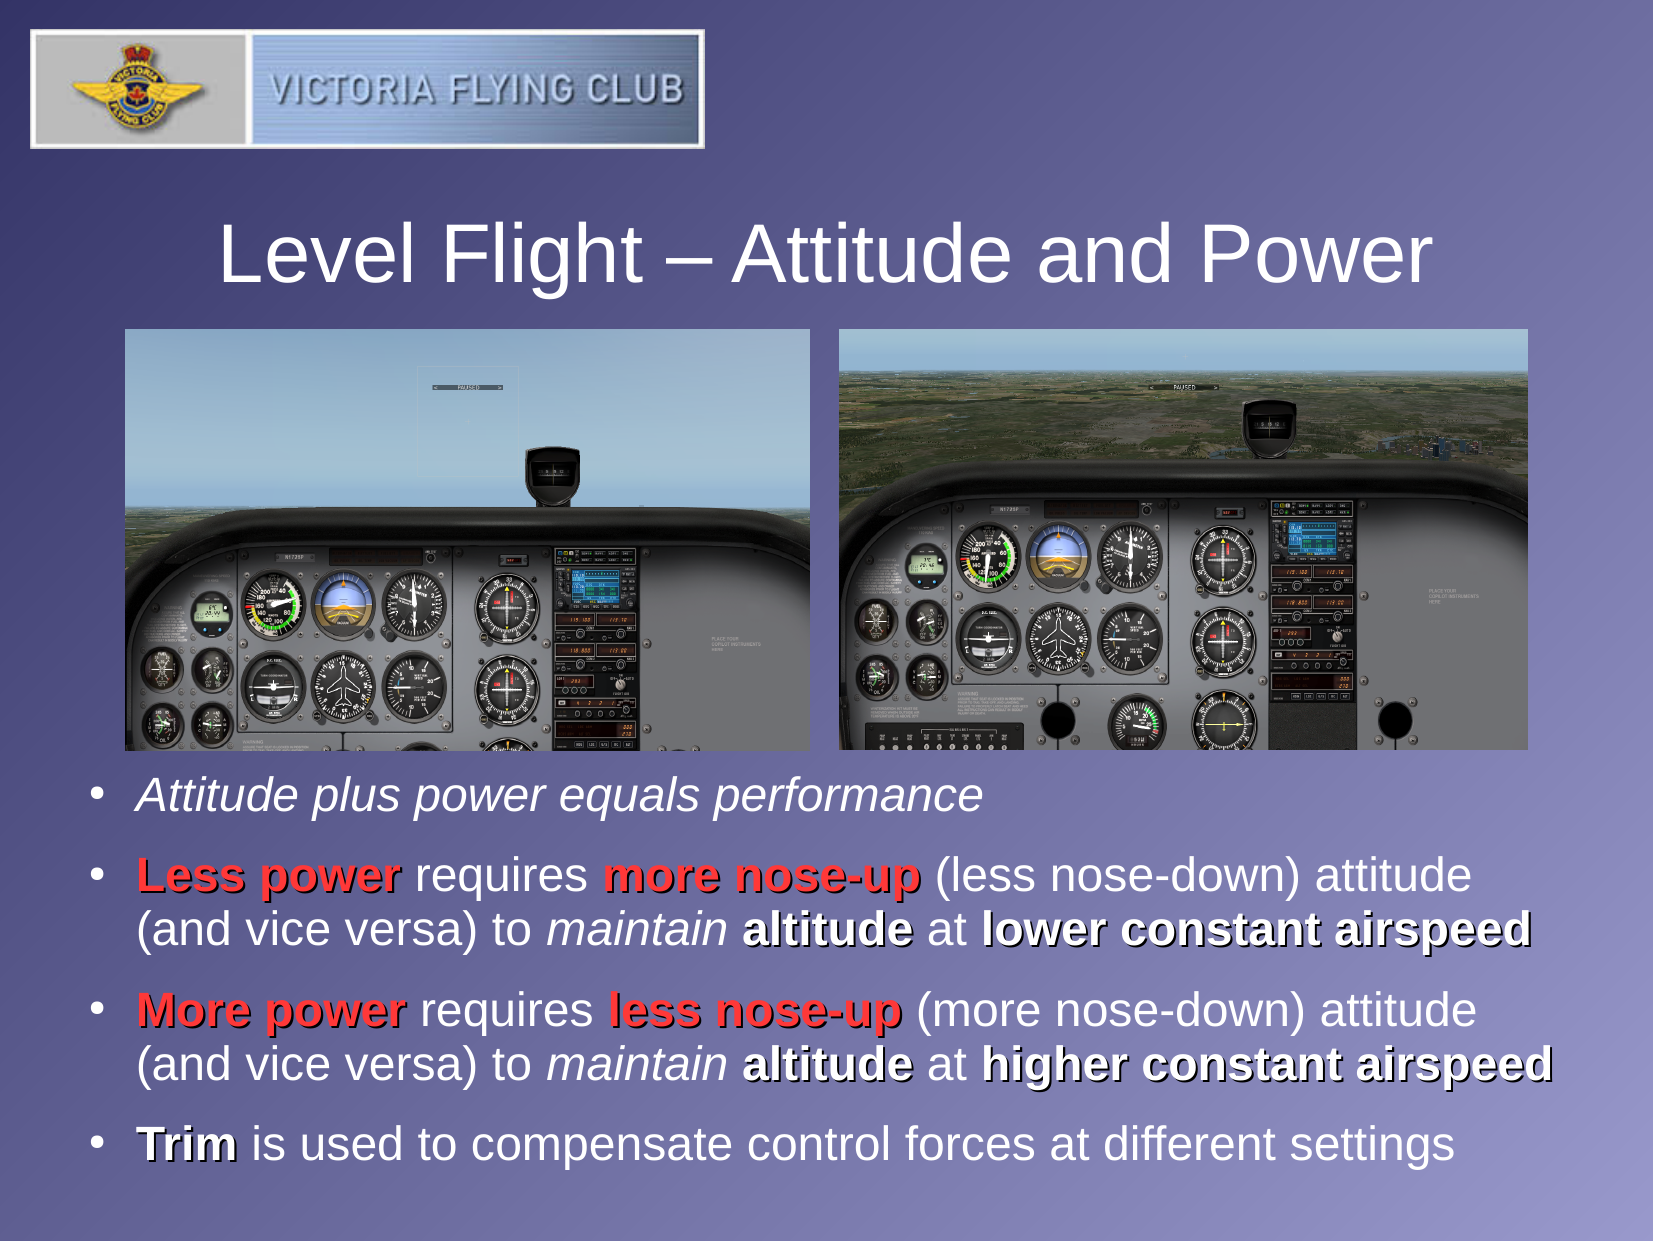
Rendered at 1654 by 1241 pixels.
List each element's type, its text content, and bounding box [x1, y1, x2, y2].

picture [839, 329, 1528, 751]
picture [30, 29, 705, 149]
picture [125, 329, 810, 751]
title Level Flight – Attitude and Power [82, 150, 1571, 358]
list Attitude plus power equals performance Less power requires more nose-up (less nose-down) attitude (and vice versa) to maintain altitude at lower constant airspeed More power requires less nose-up (more nose-down) attitude (and vice versa) to maintain altitude at higher constant airspeed Trim is used to compensate control forces at different settings [72, 767, 1581, 1203]
